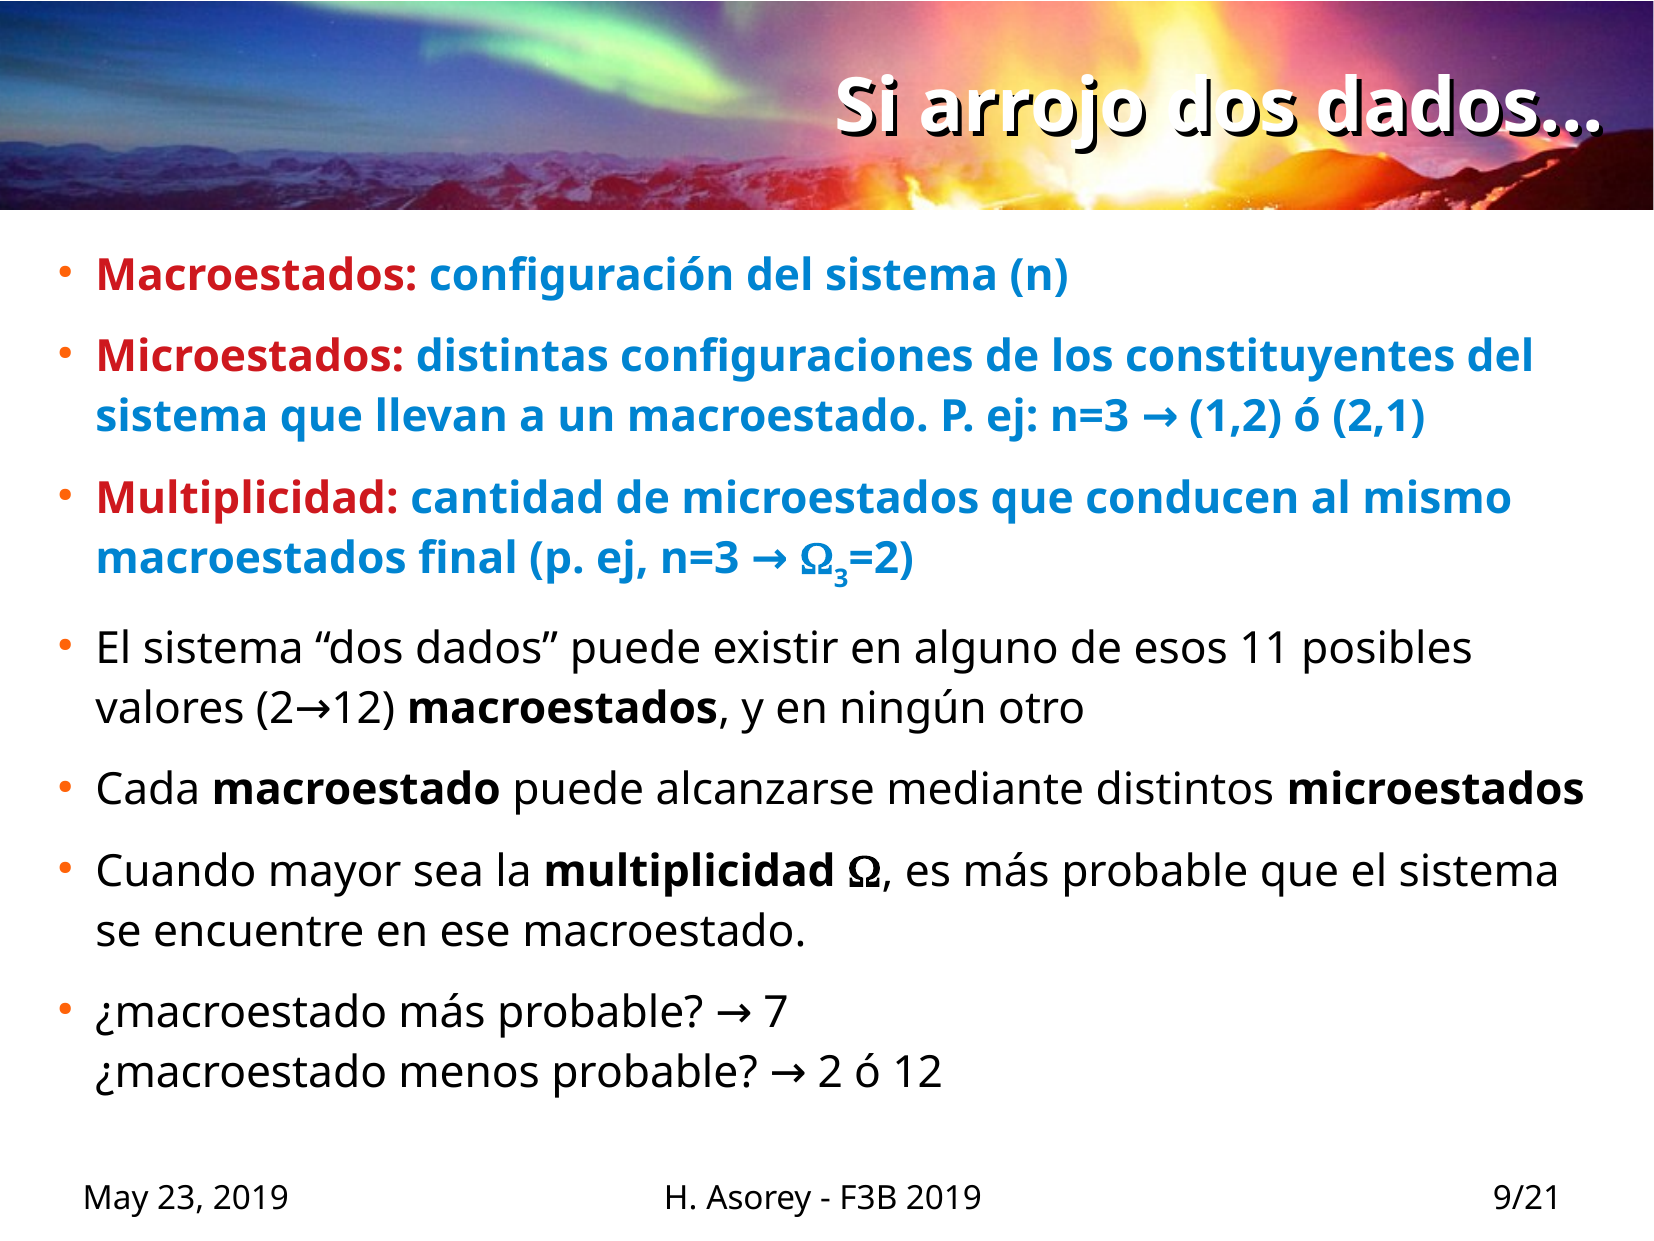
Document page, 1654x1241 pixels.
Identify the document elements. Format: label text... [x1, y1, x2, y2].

list Macroestados: configuración del sistema (n) Microestados: distintas configuraciones de los constituyentes del sistema que llevan a un macroestado. P. ej: n=3 → (1,2) ó (2,1) Multiplicidad: cantidad de microestados que conducen al mismo macroestados final (p. ej, n=3 → W3=2) El sistema “dos dados” puede existir en alguno de esos 11 posibles valores (2→12) macroestados, y en ningún otro Cada macroestado puede alcanzarse mediante distintos microestados Cuando mayor sea la multiplicidad W, es más probable que el sistema se encuentre en ese macroestado. ¿macroestado más probable? → 7 ¿macroestado menos probable? → 2 ó 12 [45, 243, 1606, 1144]
title Si arrojo dos dados... [45, 15, 1606, 191]
picture [0, 1, 1654, 210]
